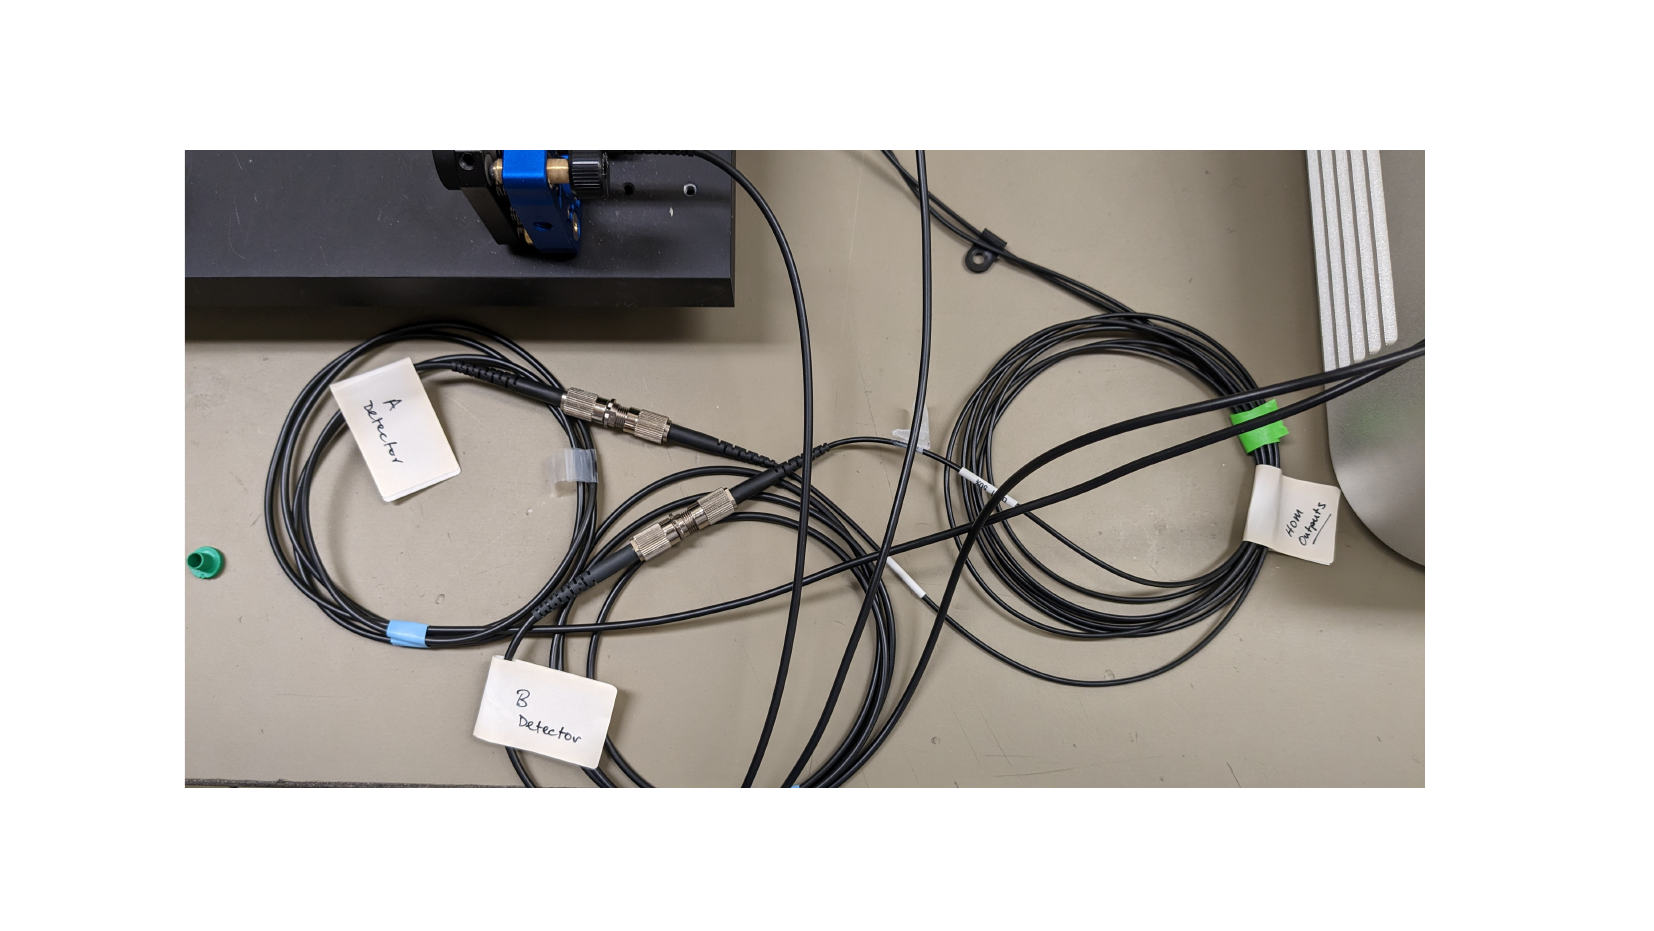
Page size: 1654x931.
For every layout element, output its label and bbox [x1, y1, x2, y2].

picture [184, 150, 1426, 788]
